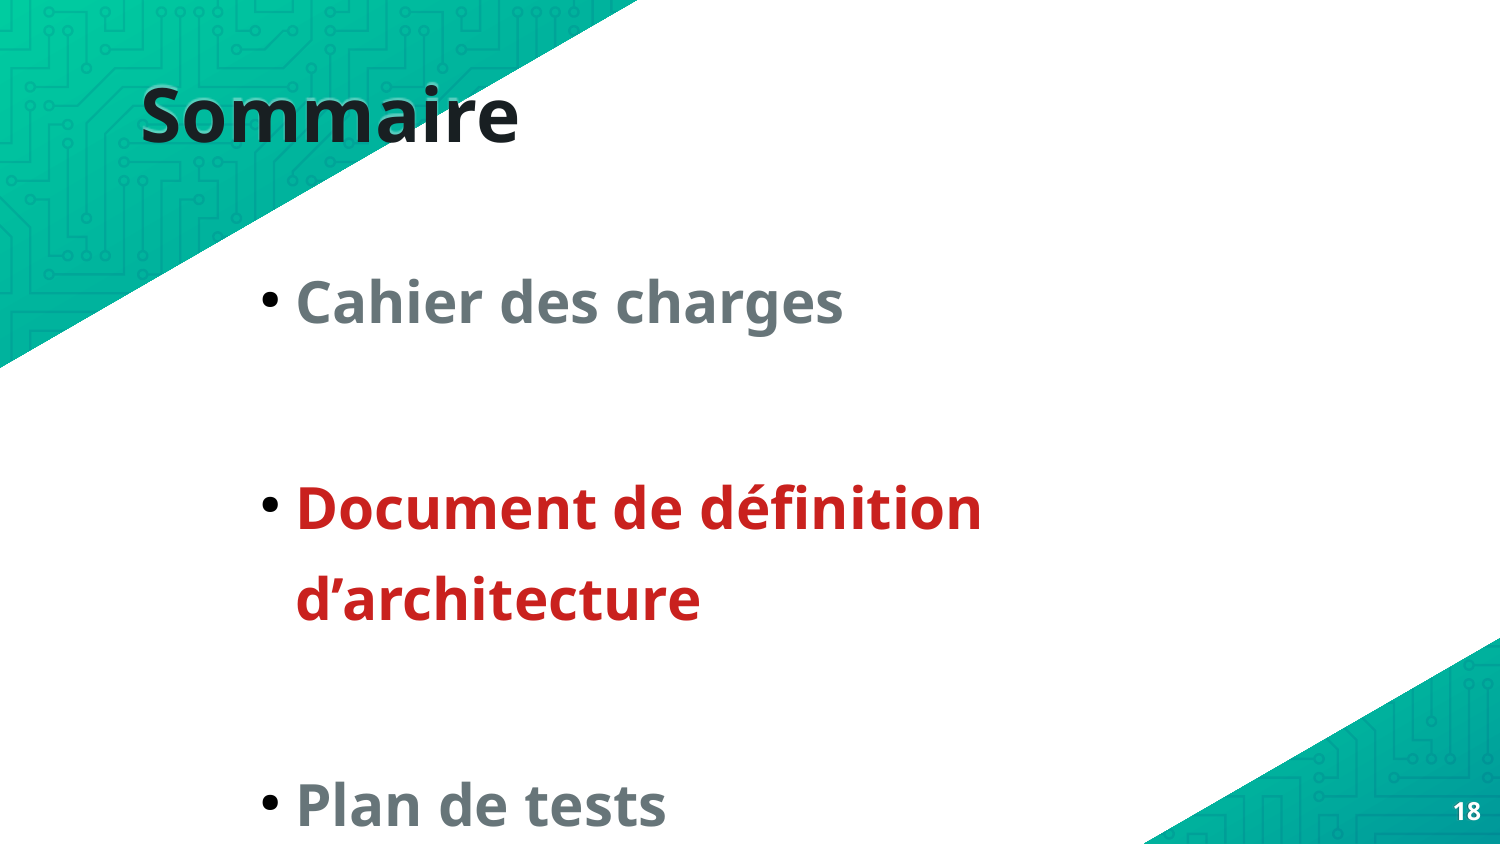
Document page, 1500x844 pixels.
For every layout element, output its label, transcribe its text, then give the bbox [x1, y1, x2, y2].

slide_number <numéro> [1391, 779, 1482, 844]
list Cahier des charges Document de définition d’architecture Plan de tests [259, 249, 1371, 764]
title Sommaire [140, 78, 1360, 160]
